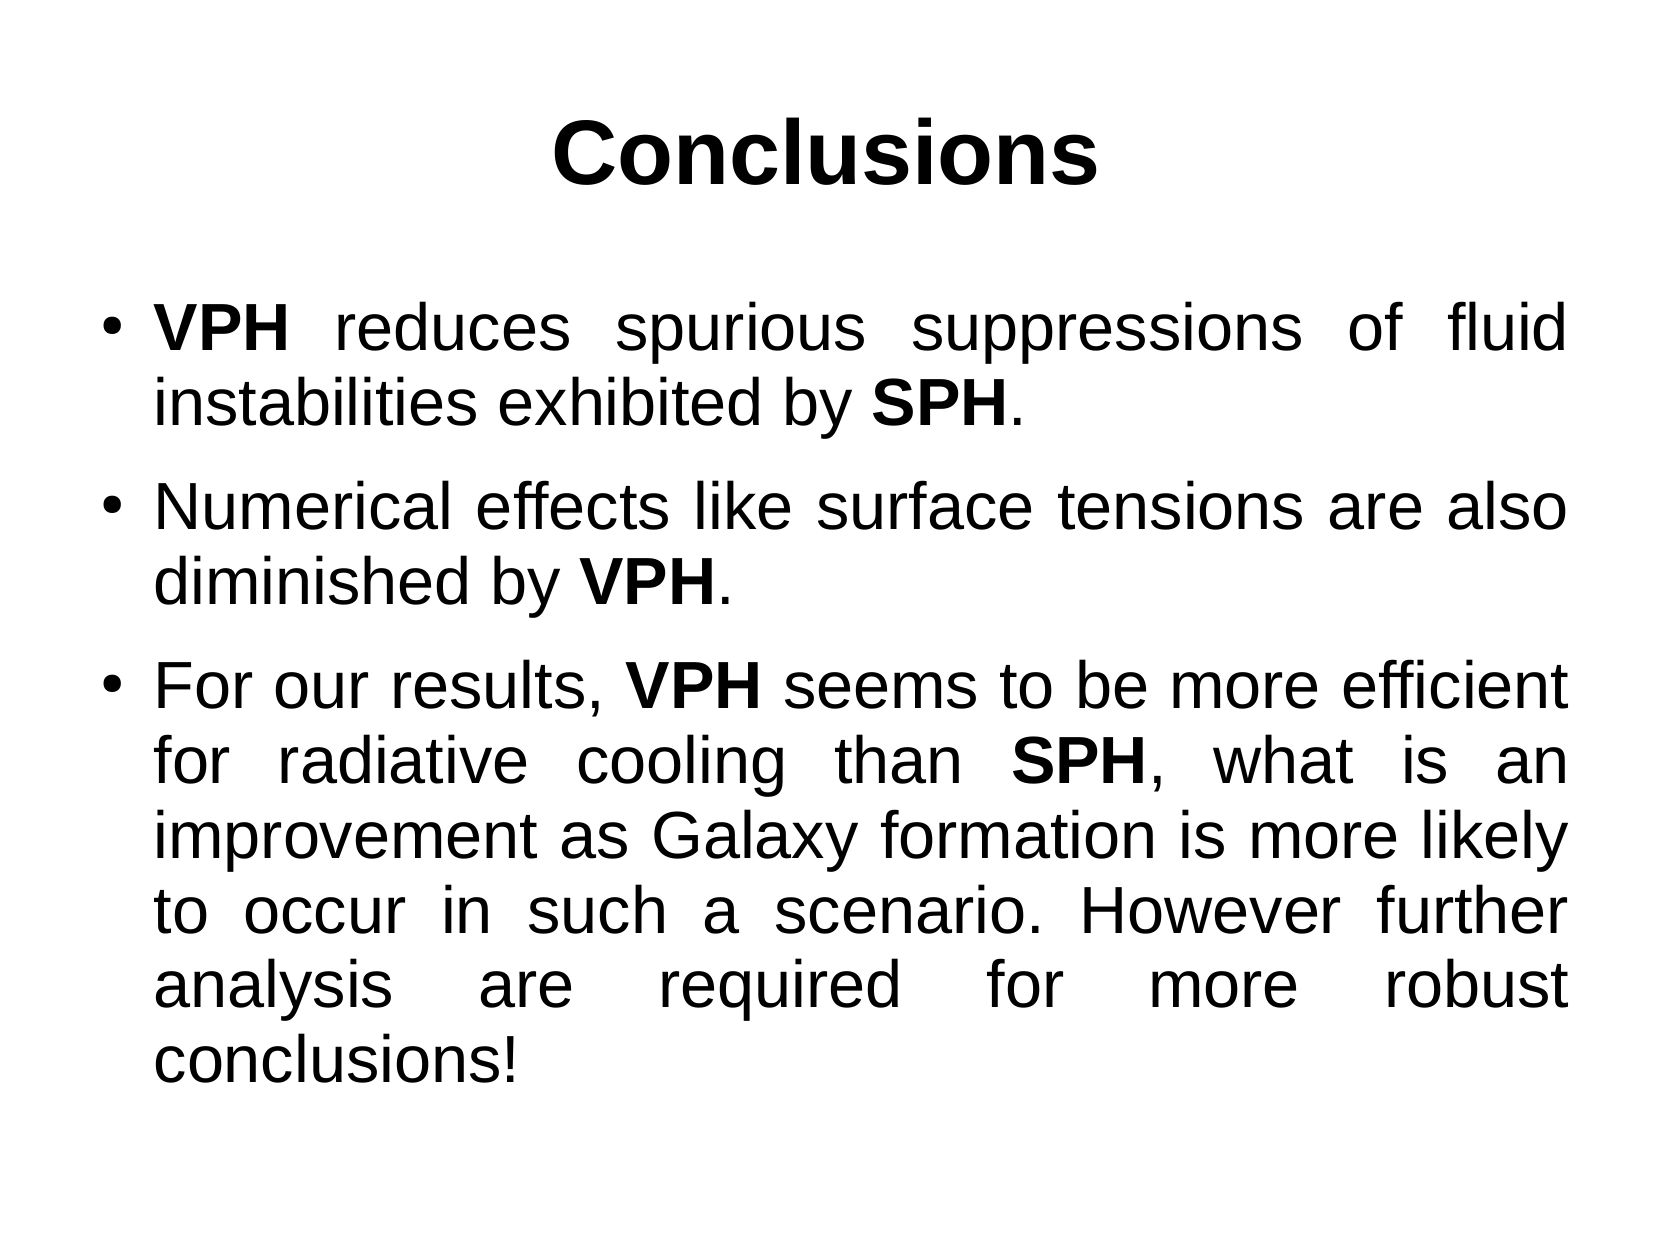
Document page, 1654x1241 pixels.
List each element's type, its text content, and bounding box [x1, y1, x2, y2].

title Conclusions [82, 49, 1571, 257]
list VPH reduces spurious suppressions of fluid instabilities exhibited by SPH. Numerical effects like surface tensions are also diminished by VPH. For our results, VPH seems to be more efficient for radiative cooling than SPH, what is an improvement as Galaxy formation is more likely to occur in such a scenario. However further analysis are required for more robust conclusions! [82, 290, 1571, 1186]
